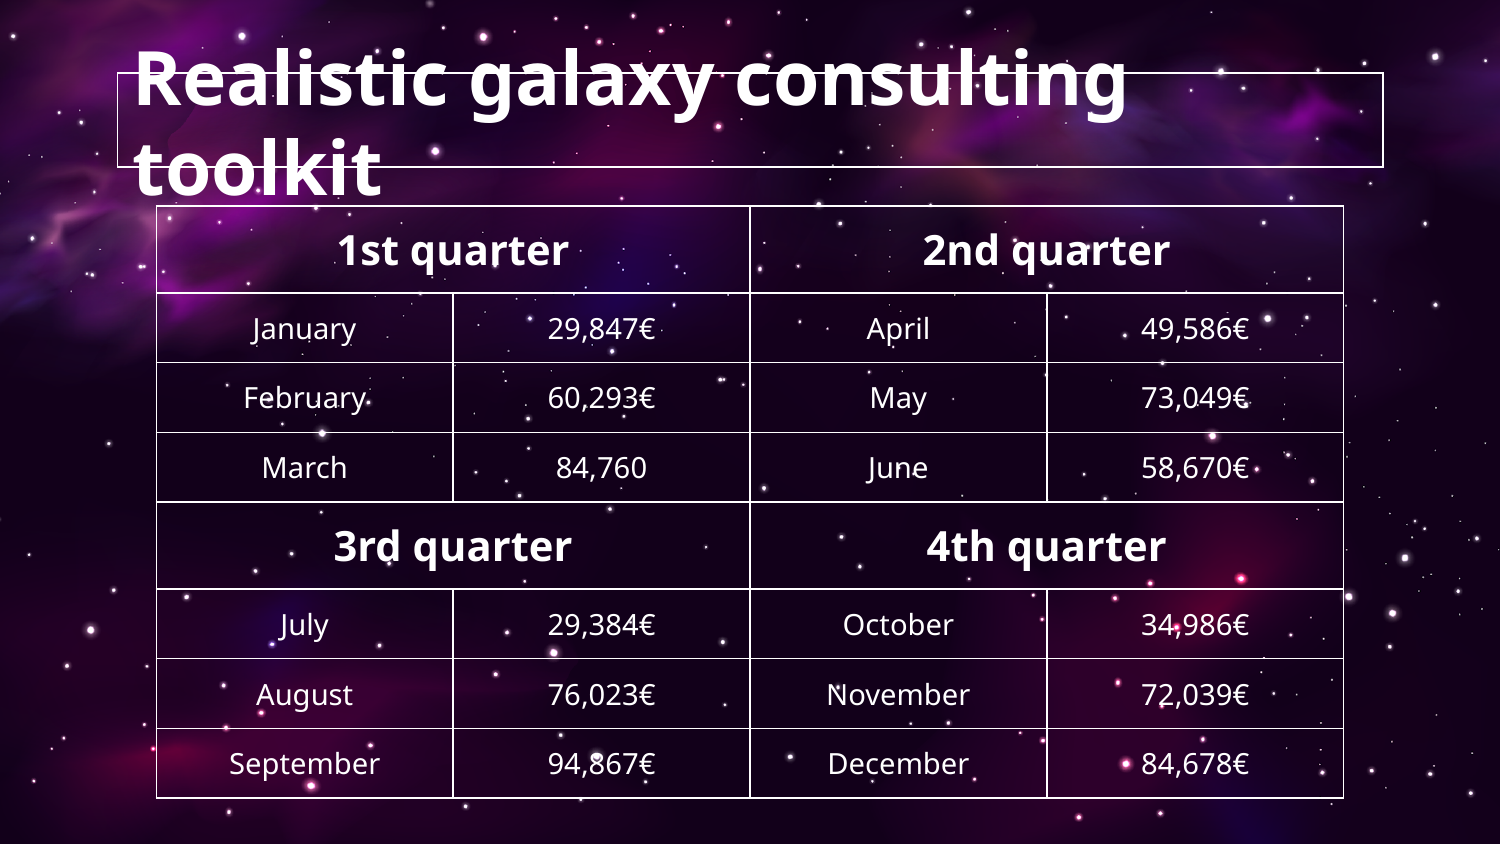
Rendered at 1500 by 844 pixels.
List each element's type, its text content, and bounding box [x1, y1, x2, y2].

table_cell 34,986€ [1048, 590, 1343, 658]
table_cell 4th quarter [751, 503, 1343, 588]
table_cell 73,049€ [1048, 363, 1343, 432]
table_cell 76,023€ [454, 659, 749, 728]
table_cell 58,670€ [1048, 433, 1343, 501]
table_cell 84,678€ [1048, 729, 1343, 797]
table_cell March [157, 433, 452, 501]
table_cell 29,847€ [454, 294, 749, 362]
table_cell July [157, 590, 452, 658]
table_cell 60,293€ [454, 363, 749, 432]
table_header 2nd quarter [751, 207, 1343, 292]
table_cell May [751, 363, 1046, 432]
table_cell 72,039€ [1048, 659, 1343, 728]
table_cell December [751, 729, 1046, 797]
table_cell 3rd quarter [157, 503, 749, 588]
table_cell September [157, 729, 452, 797]
table_cell 94,867€ [454, 729, 749, 797]
table_cell August [157, 659, 452, 728]
table_cell 49,586€ [1048, 294, 1343, 362]
table_cell November [751, 659, 1046, 728]
table_cell April [751, 294, 1046, 362]
picture [0, 0, 1500, 844]
table_cell February [157, 363, 452, 432]
table_cell January [157, 294, 452, 362]
table_header 1st quarter [157, 207, 749, 292]
table_cell 29,384€ [454, 590, 749, 658]
title Realistic galaxy consulting toolkit [117, 72, 1383, 167]
table_cell 84,760 [454, 433, 749, 501]
table_cell October [751, 590, 1046, 658]
table_cell June [751, 433, 1046, 501]
